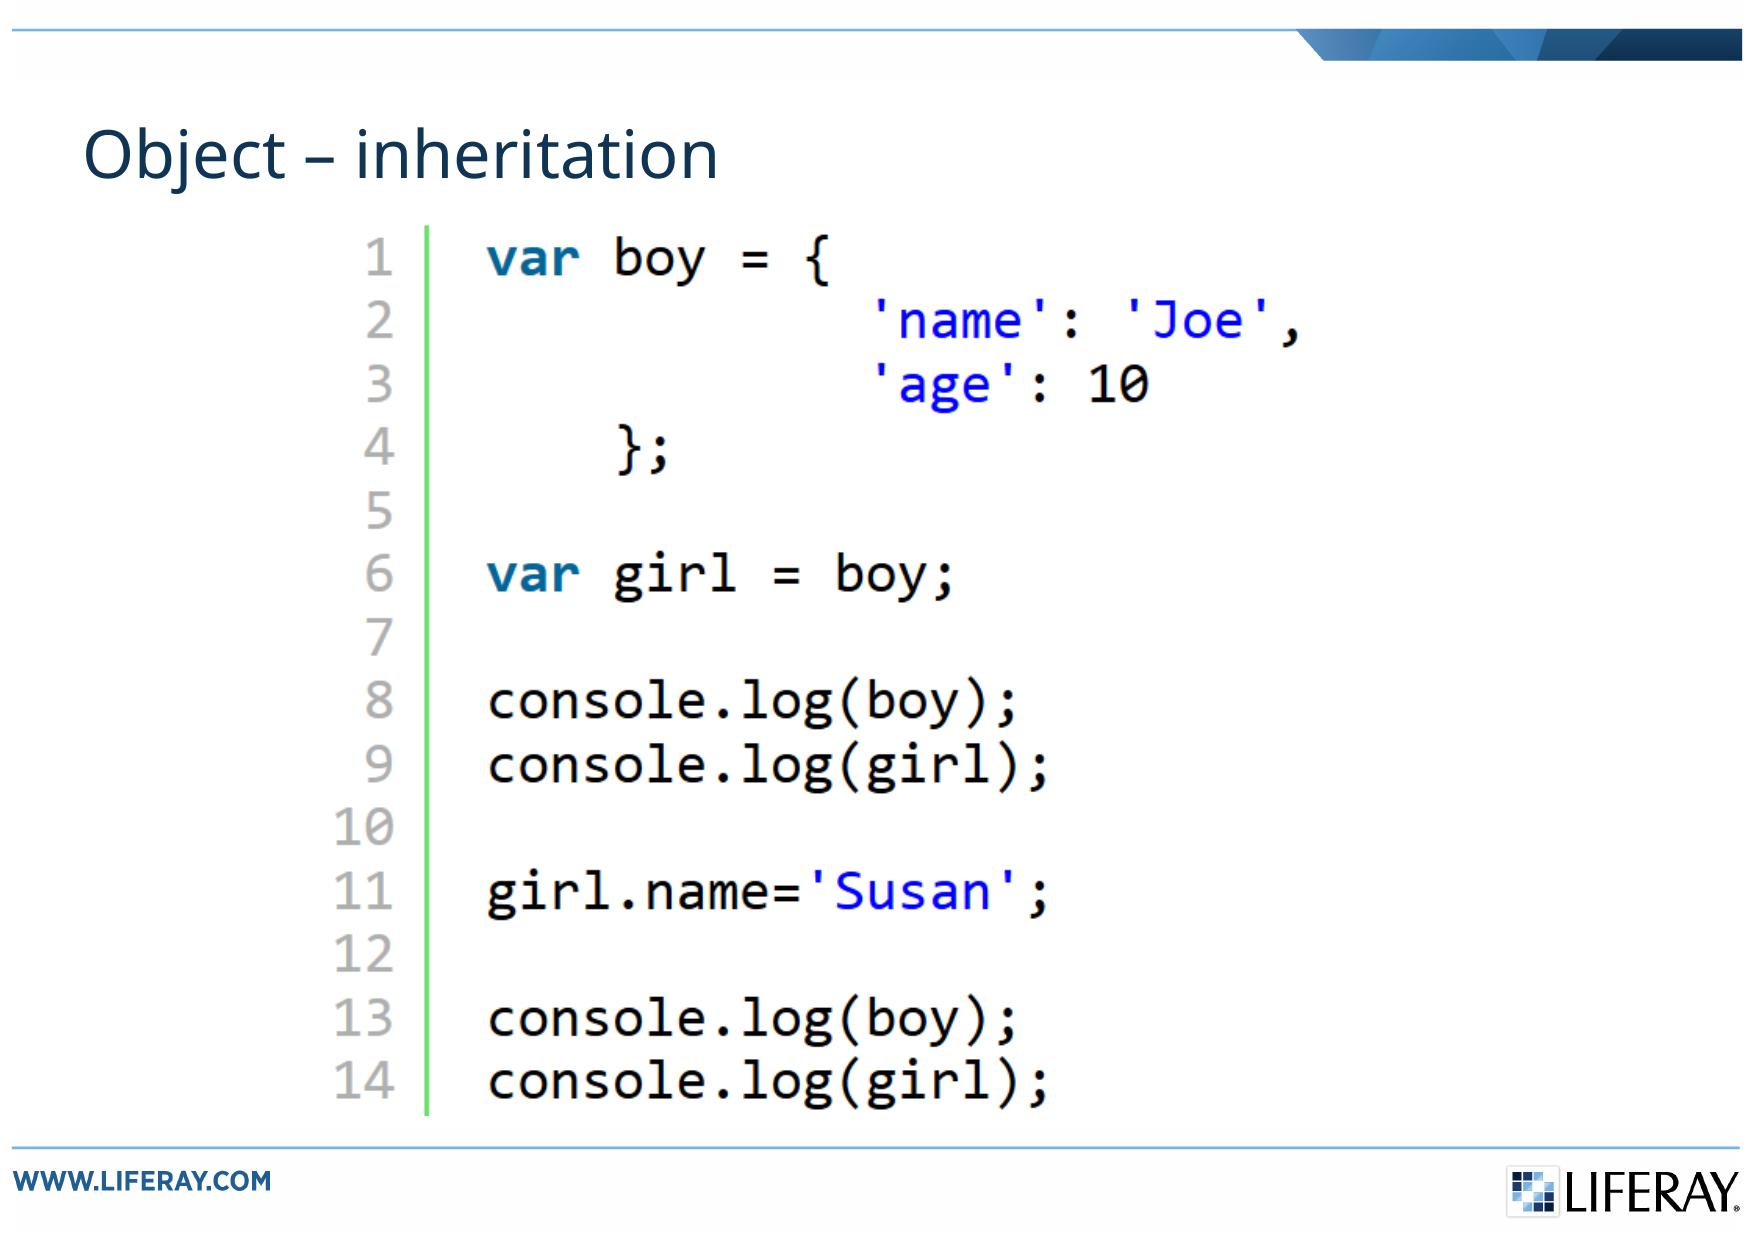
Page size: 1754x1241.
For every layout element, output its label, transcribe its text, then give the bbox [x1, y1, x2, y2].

title Object – inheritation [82, 49, 1571, 257]
picture [10, 1124, 1741, 1234]
picture [323, 224, 1313, 1116]
picture [12, 0, 1743, 84]
